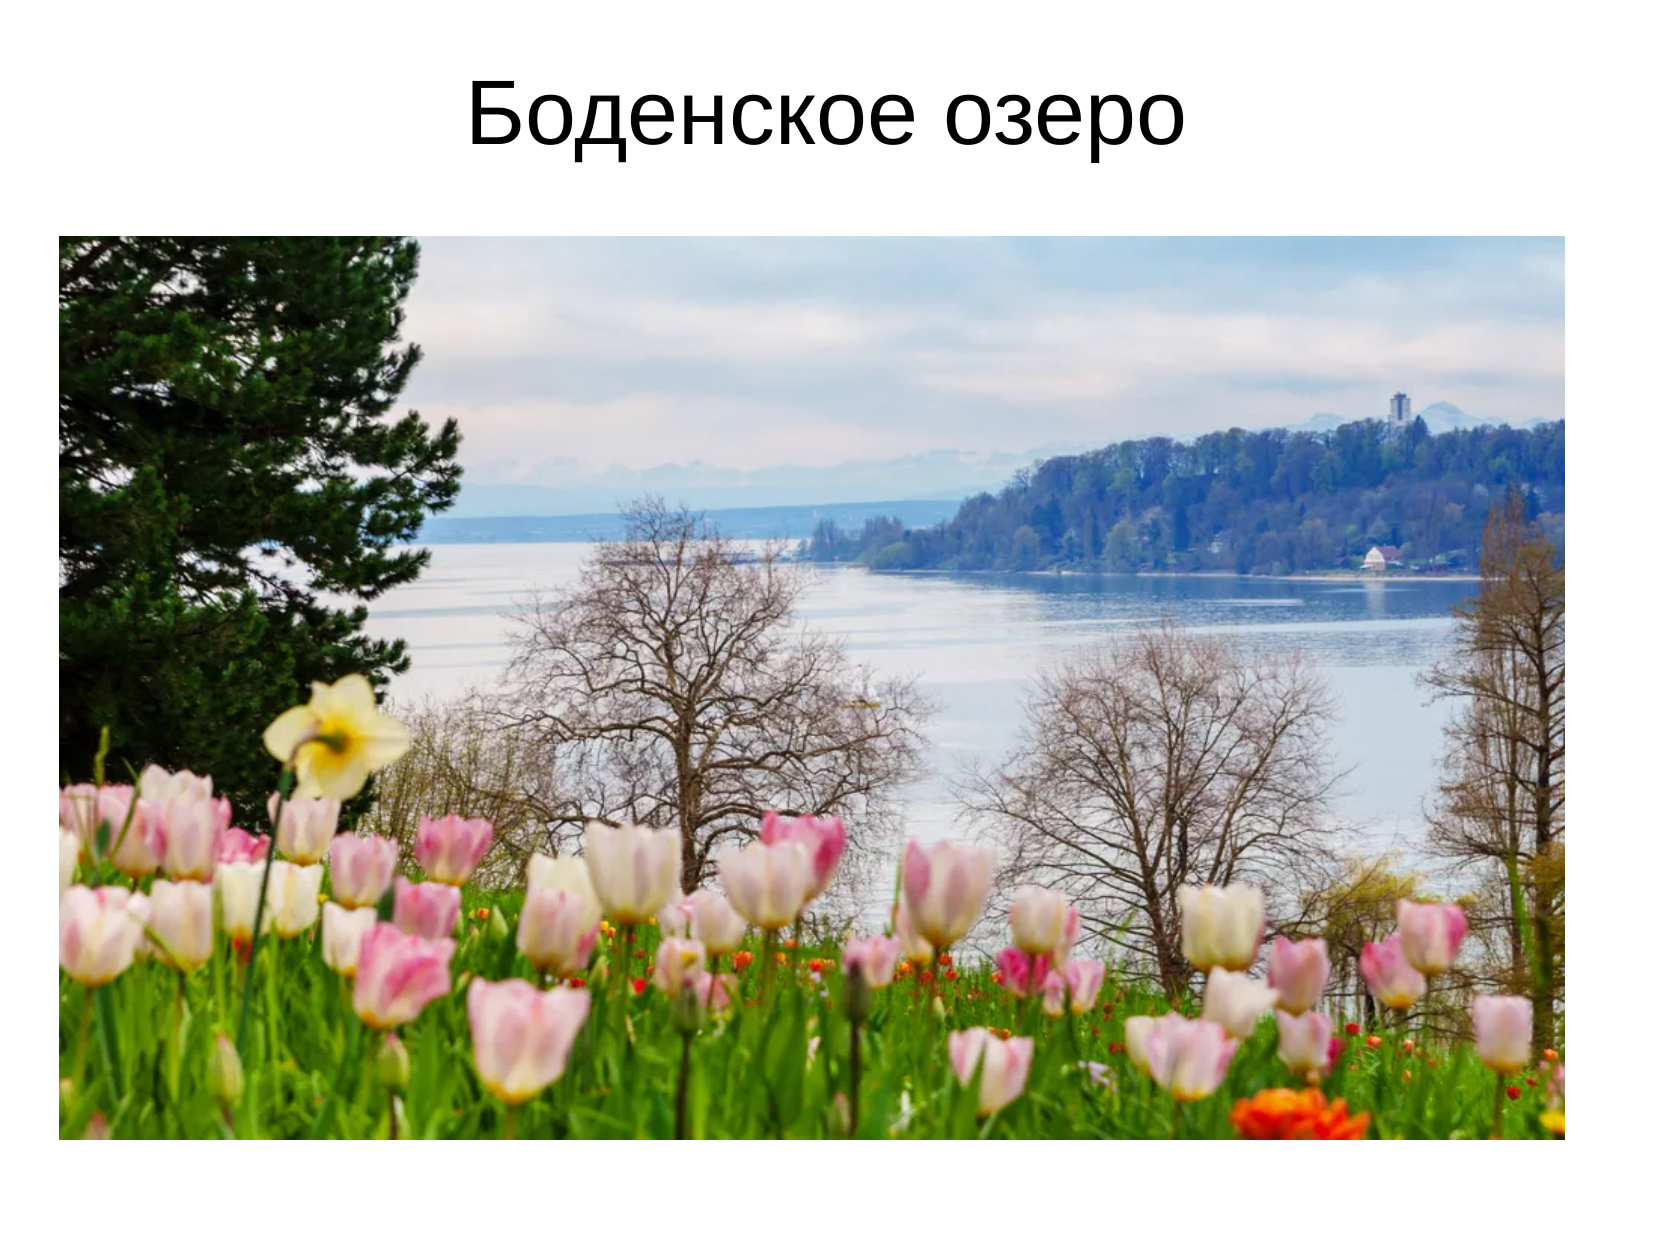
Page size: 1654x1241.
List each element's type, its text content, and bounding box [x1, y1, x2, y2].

title Боденское озеро [82, 49, 1571, 178]
picture [59, 236, 1565, 1140]
